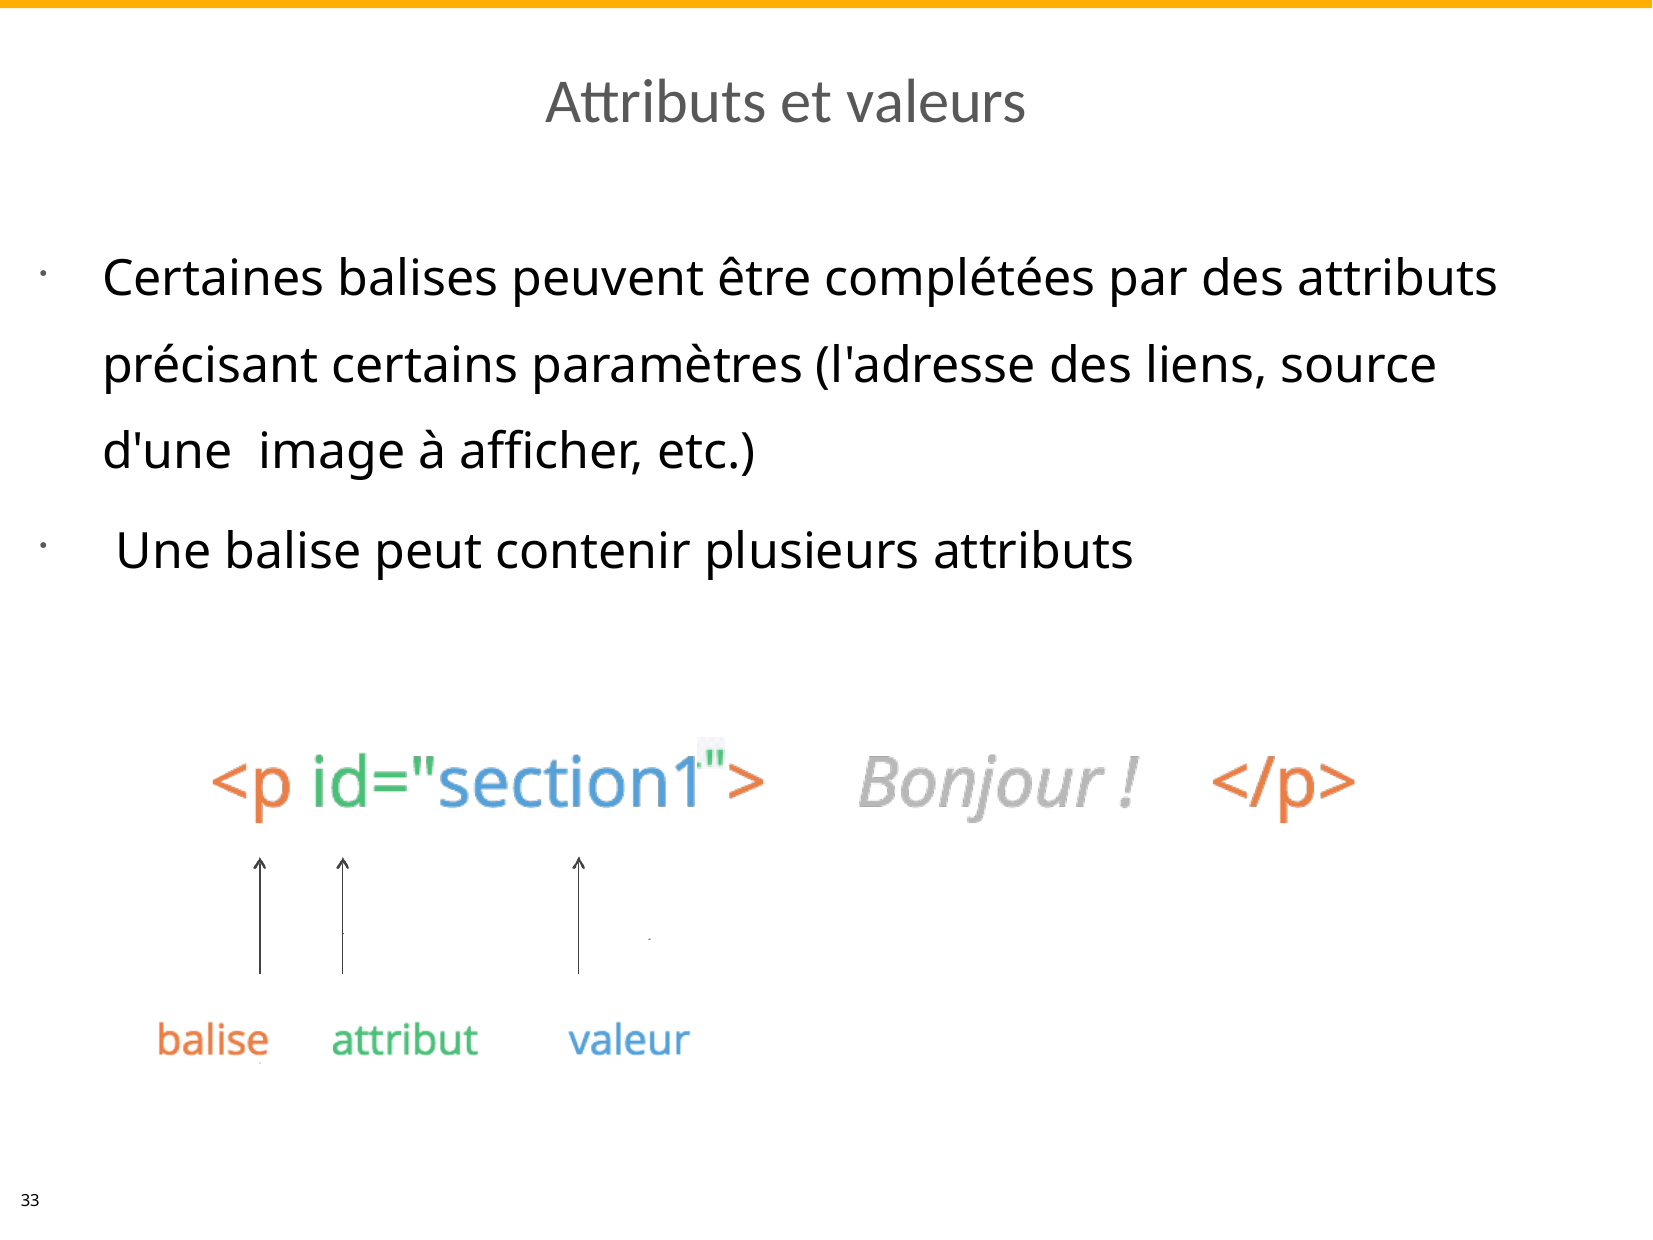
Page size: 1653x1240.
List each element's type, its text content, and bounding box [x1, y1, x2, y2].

text_box <numéro> [14, 1189, 46, 1213]
title Attributs et valeurs [543, 58, 1118, 268]
text_box Certaines balises peuvent être complétées par des attributs précisant certains paramètres (l'adresse des liens, source d'une image à afficher, etc.) Une balise peut contenir plusieurs attributs [37, 216, 1516, 579]
picture [24, 691, 1465, 1165]
